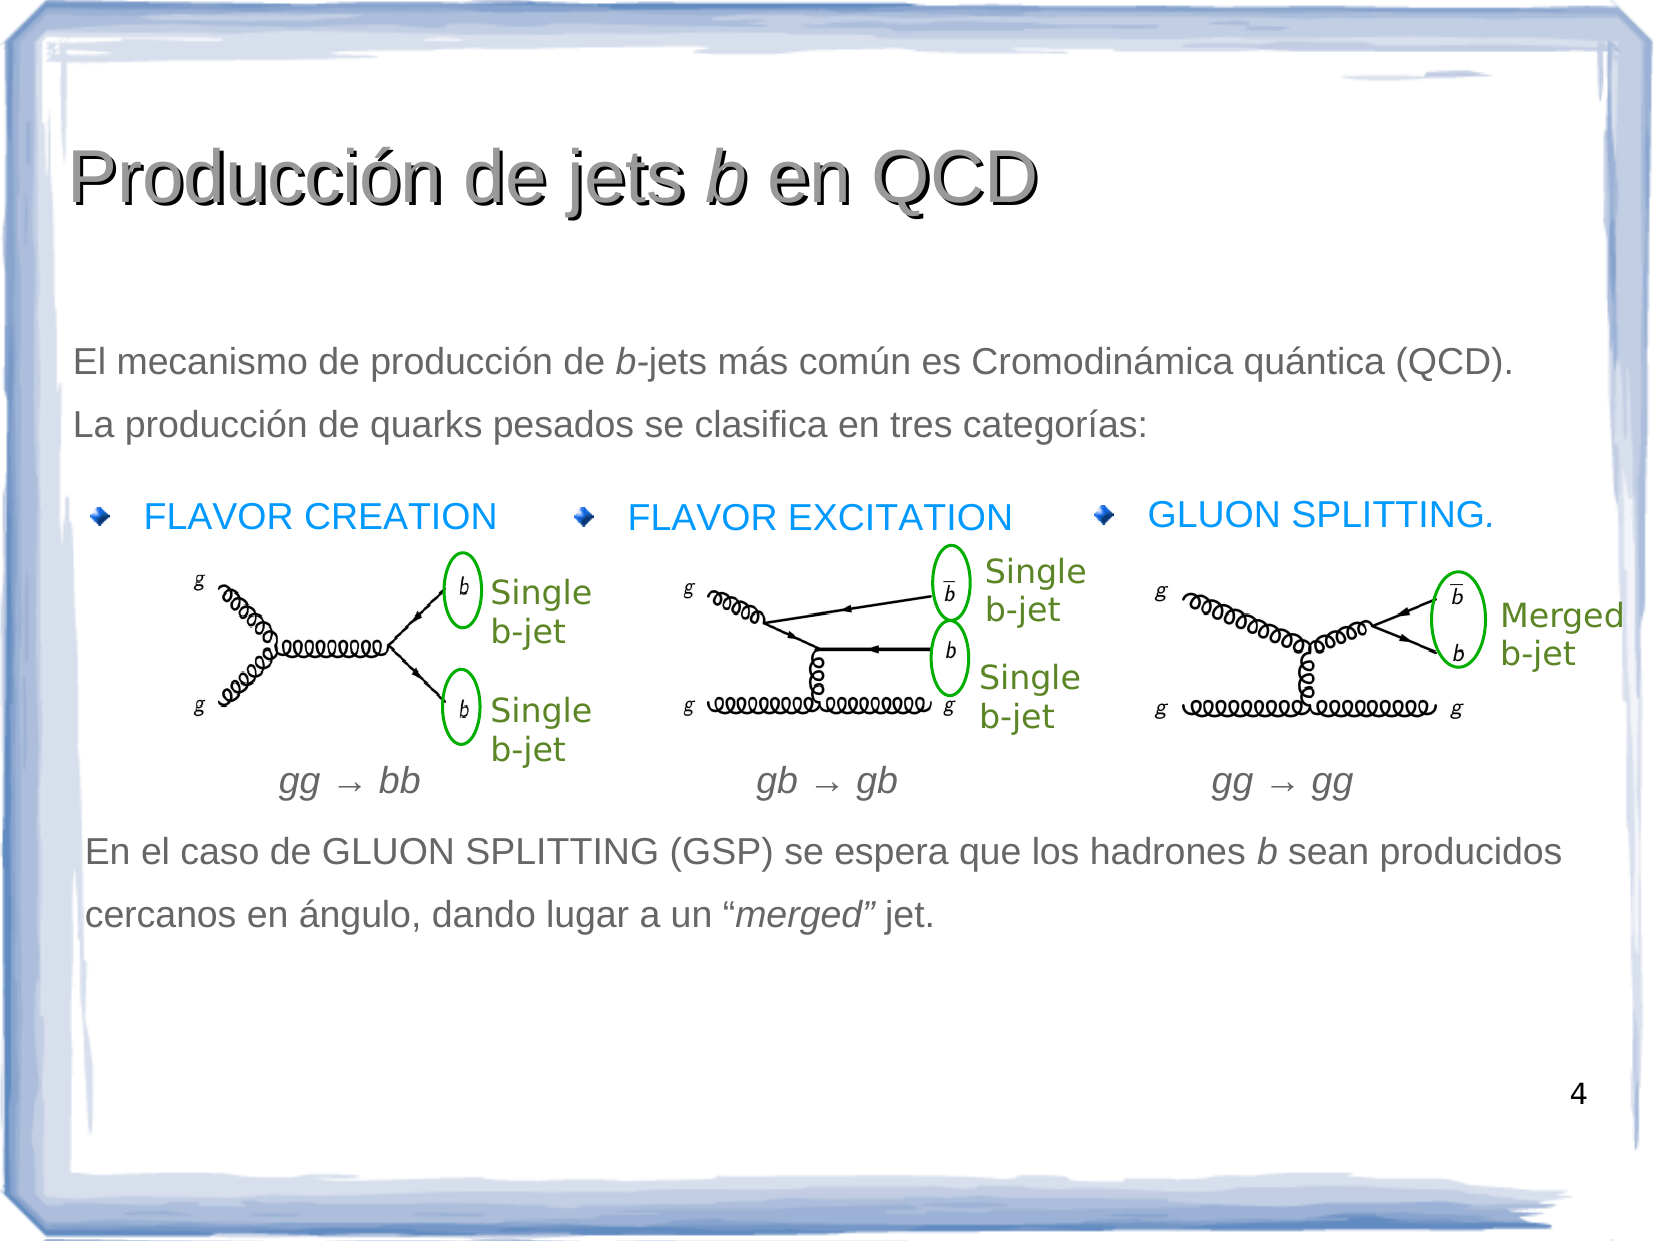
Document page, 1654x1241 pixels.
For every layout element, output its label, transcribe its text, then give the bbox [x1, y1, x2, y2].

text_box Single b-jet [970, 545, 1121, 638]
text_box Single b-jet [475, 566, 626, 659]
list En el caso de GLUON SPLITTING (GSP) se espera que los hadrones b sean producidos cercanos en ángulo, dando lugar a un “merged” jet. [84, 738, 1564, 1114]
text_box GLUON SPLITTING. [1076, 472, 1526, 515]
text_box FLAVOR EXCITATION [556, 474, 1094, 518]
text_box Merged b-jet [1485, 589, 1652, 682]
text_box Single b-jet [475, 684, 626, 777]
text_box Single b-jet [964, 651, 1115, 744]
list El mecanismo de producción de b-jets más común es Cromodinámica quántica (QCD). La producción de quarks pesados se clasifica en tres categorías: FLAVOR CREATION [72, 319, 1630, 517]
text_box gg → bb gb → gb gg → gg [257, 738, 1500, 781]
picture [0, 0, 1654, 1241]
title Producción de jets b en QCD [67, 96, 1080, 257]
